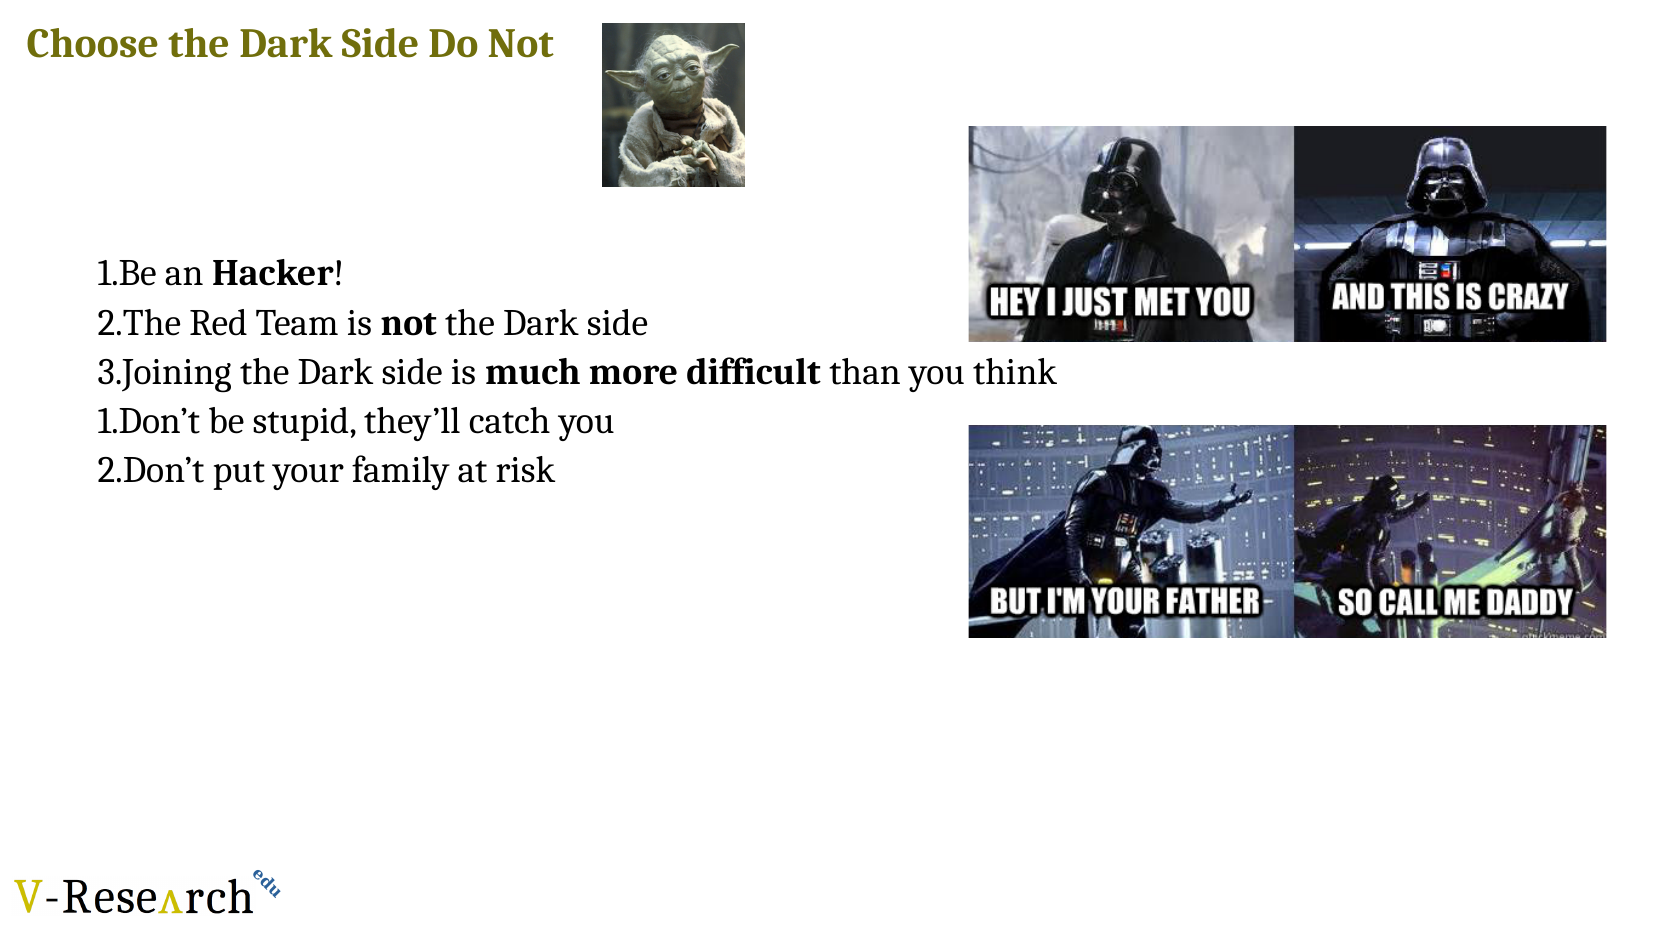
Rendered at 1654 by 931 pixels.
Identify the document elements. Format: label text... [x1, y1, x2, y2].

text_box edu [222, 847, 333, 931]
picture [968, 425, 1607, 638]
picture [11, 876, 255, 916]
picture [602, 23, 745, 188]
picture [968, 126, 1607, 342]
text_box Choose the Dark Side Do Not [11, 12, 1193, 77]
text_box Be an Hacker! The Red Team is not the Dark side Joining the Dark side is much more difficult than you think Don’t be stupid, they’ll catch you Don’t put your family at risk [82, 244, 1595, 693]
